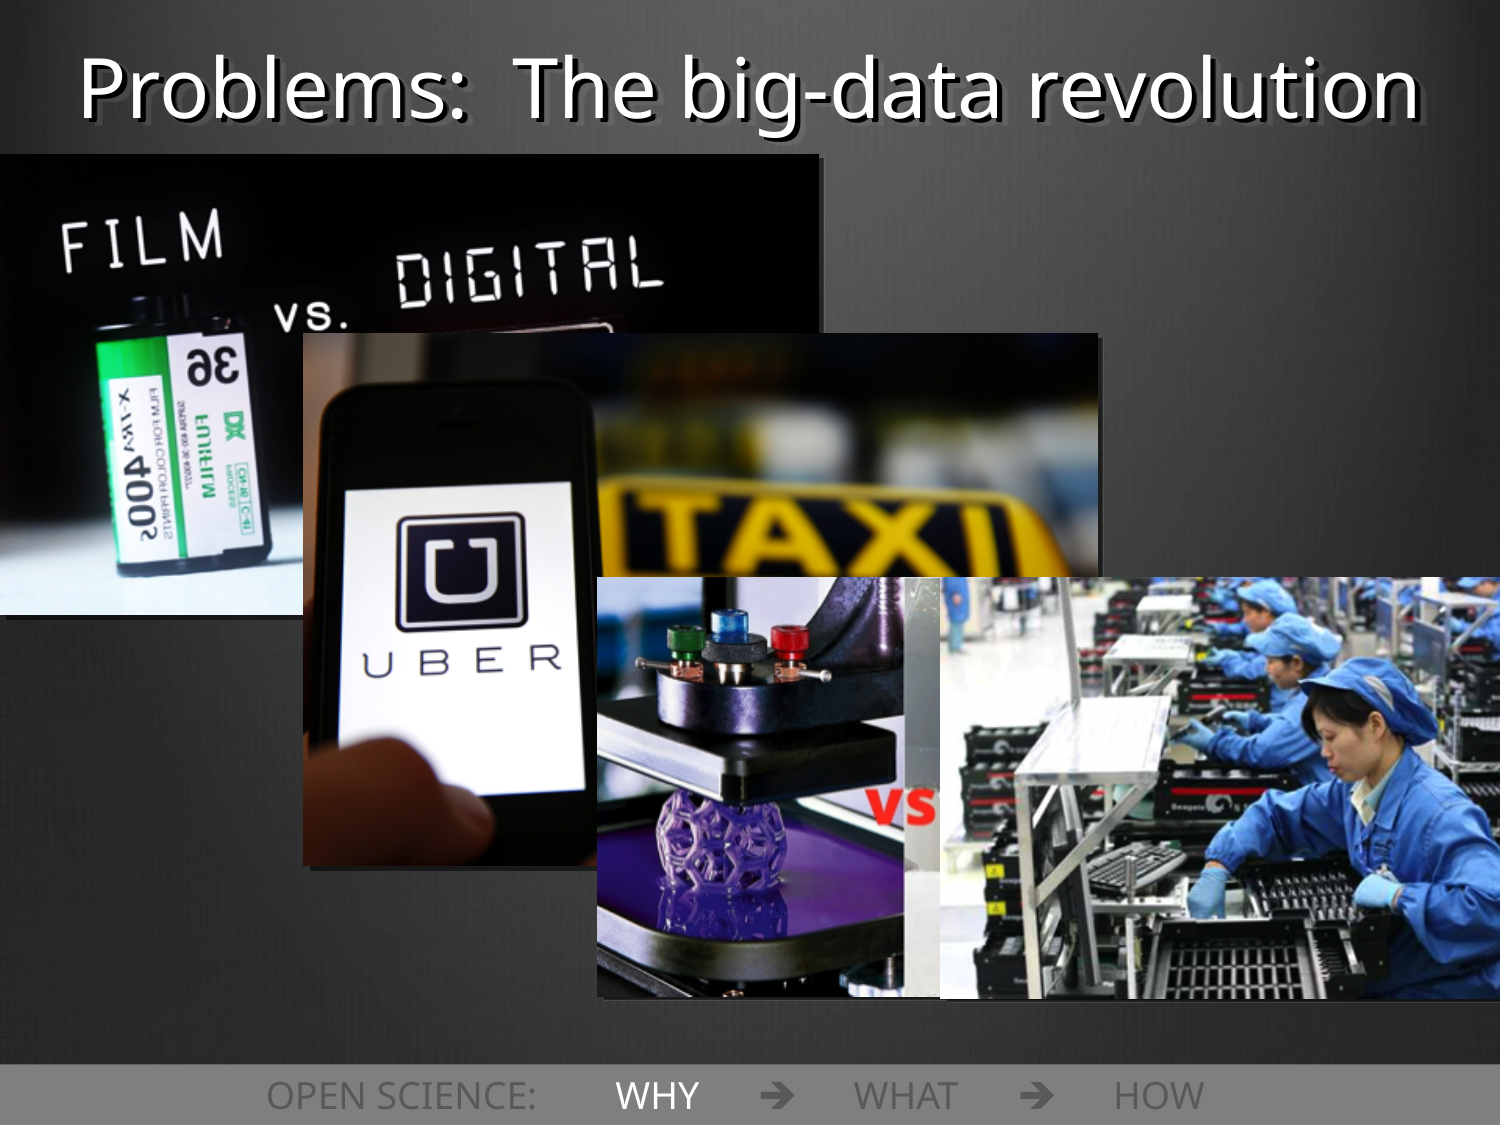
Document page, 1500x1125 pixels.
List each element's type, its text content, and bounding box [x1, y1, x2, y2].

title Problems: The big-data revolution [0, 0, 1500, 203]
text_box OPEN SCIENCE: WHY  WHAT  HOW [0, 1064, 1500, 1125]
picture [0, 154, 1500, 999]
